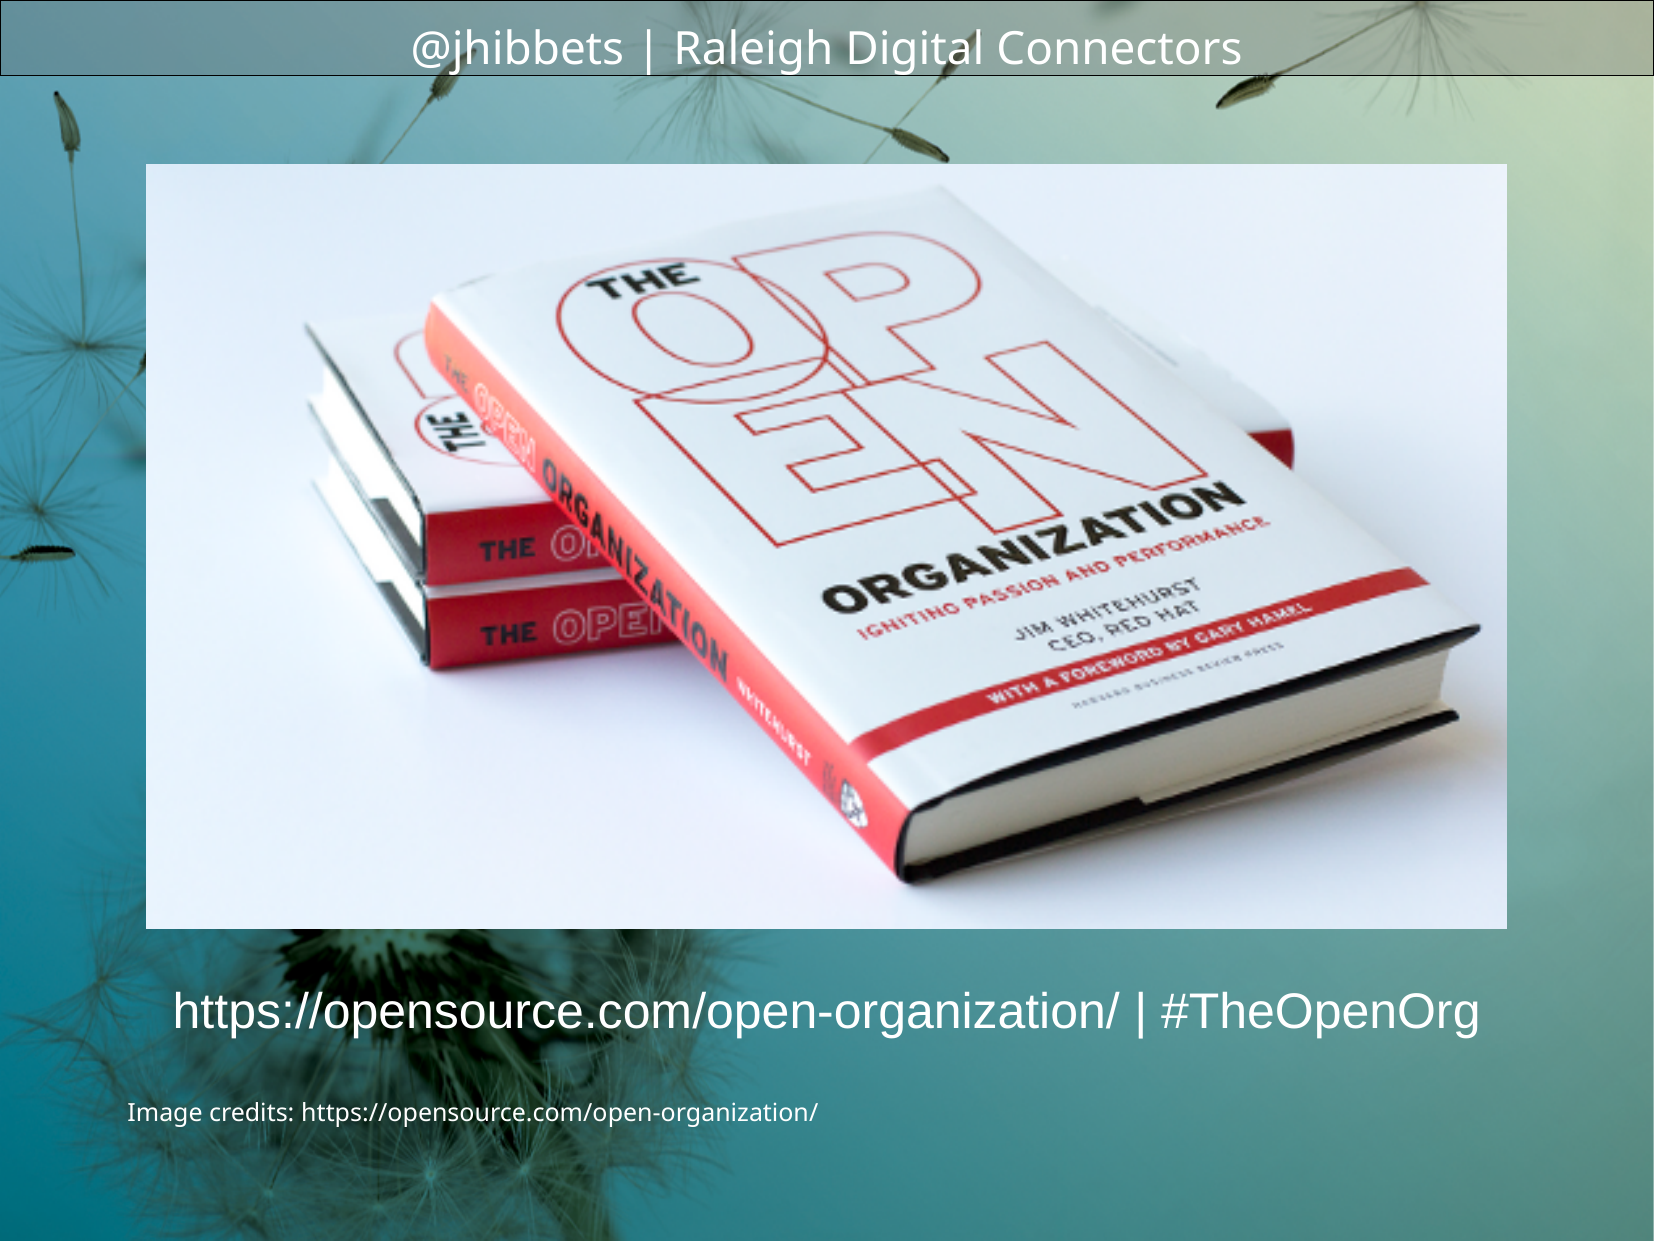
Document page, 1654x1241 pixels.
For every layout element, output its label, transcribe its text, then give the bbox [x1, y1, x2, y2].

text_box Image credits: https://opensource.com/open-organization/ [112, 1087, 843, 1131]
picture [0, 76, 1654, 1241]
text_box https://opensource.com/open-organization/ | #TheOpenOrg [157, 975, 1497, 1047]
